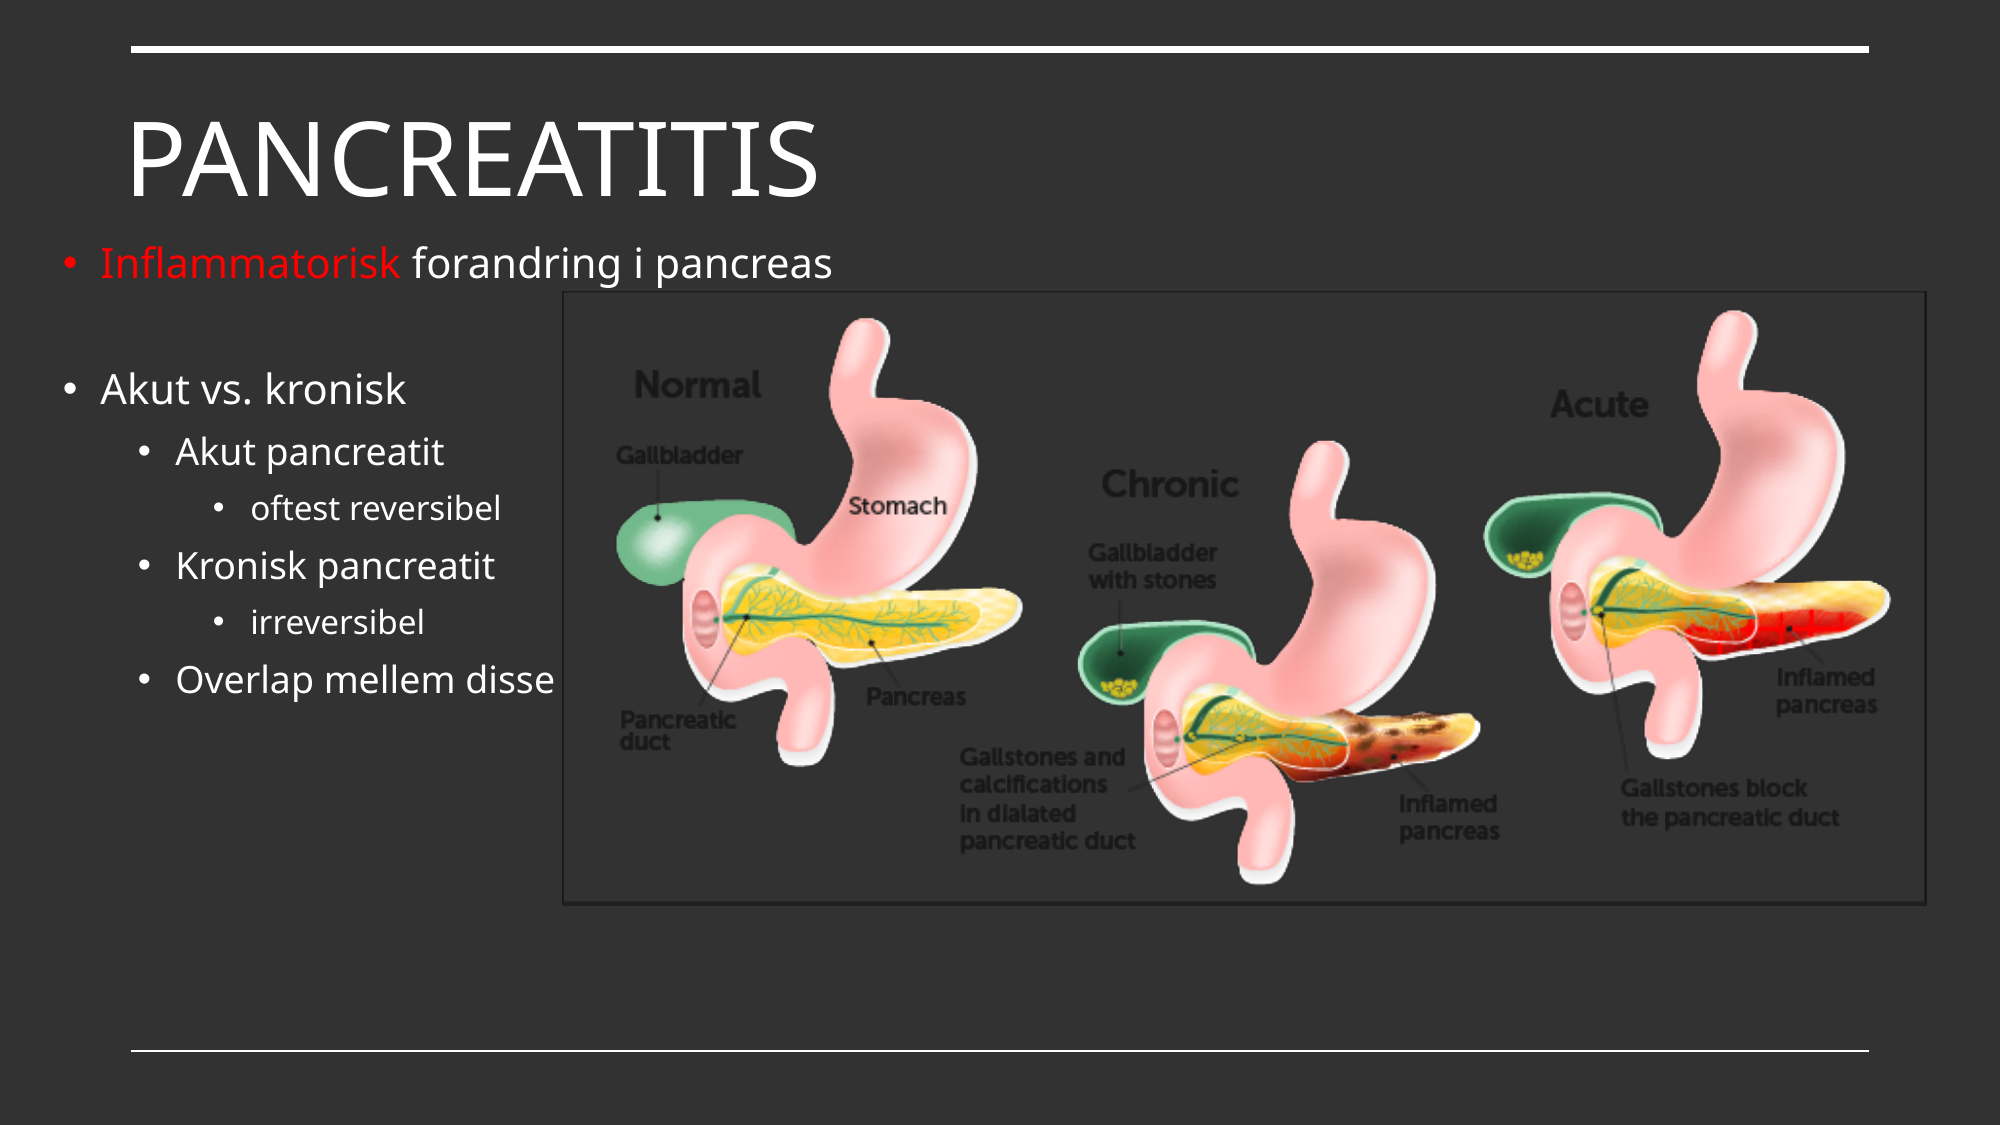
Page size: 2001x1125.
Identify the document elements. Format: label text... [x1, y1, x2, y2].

title Pancreatitis [109, 84, 1712, 225]
picture [562, 291, 1927, 906]
list Inflammatorisk forandring i pancreas Akut vs. kronisk Akut pancreatit oftest reversibel Kronisk pancreatit irreversibel Overlap mellem disse [47, 224, 1016, 1125]
